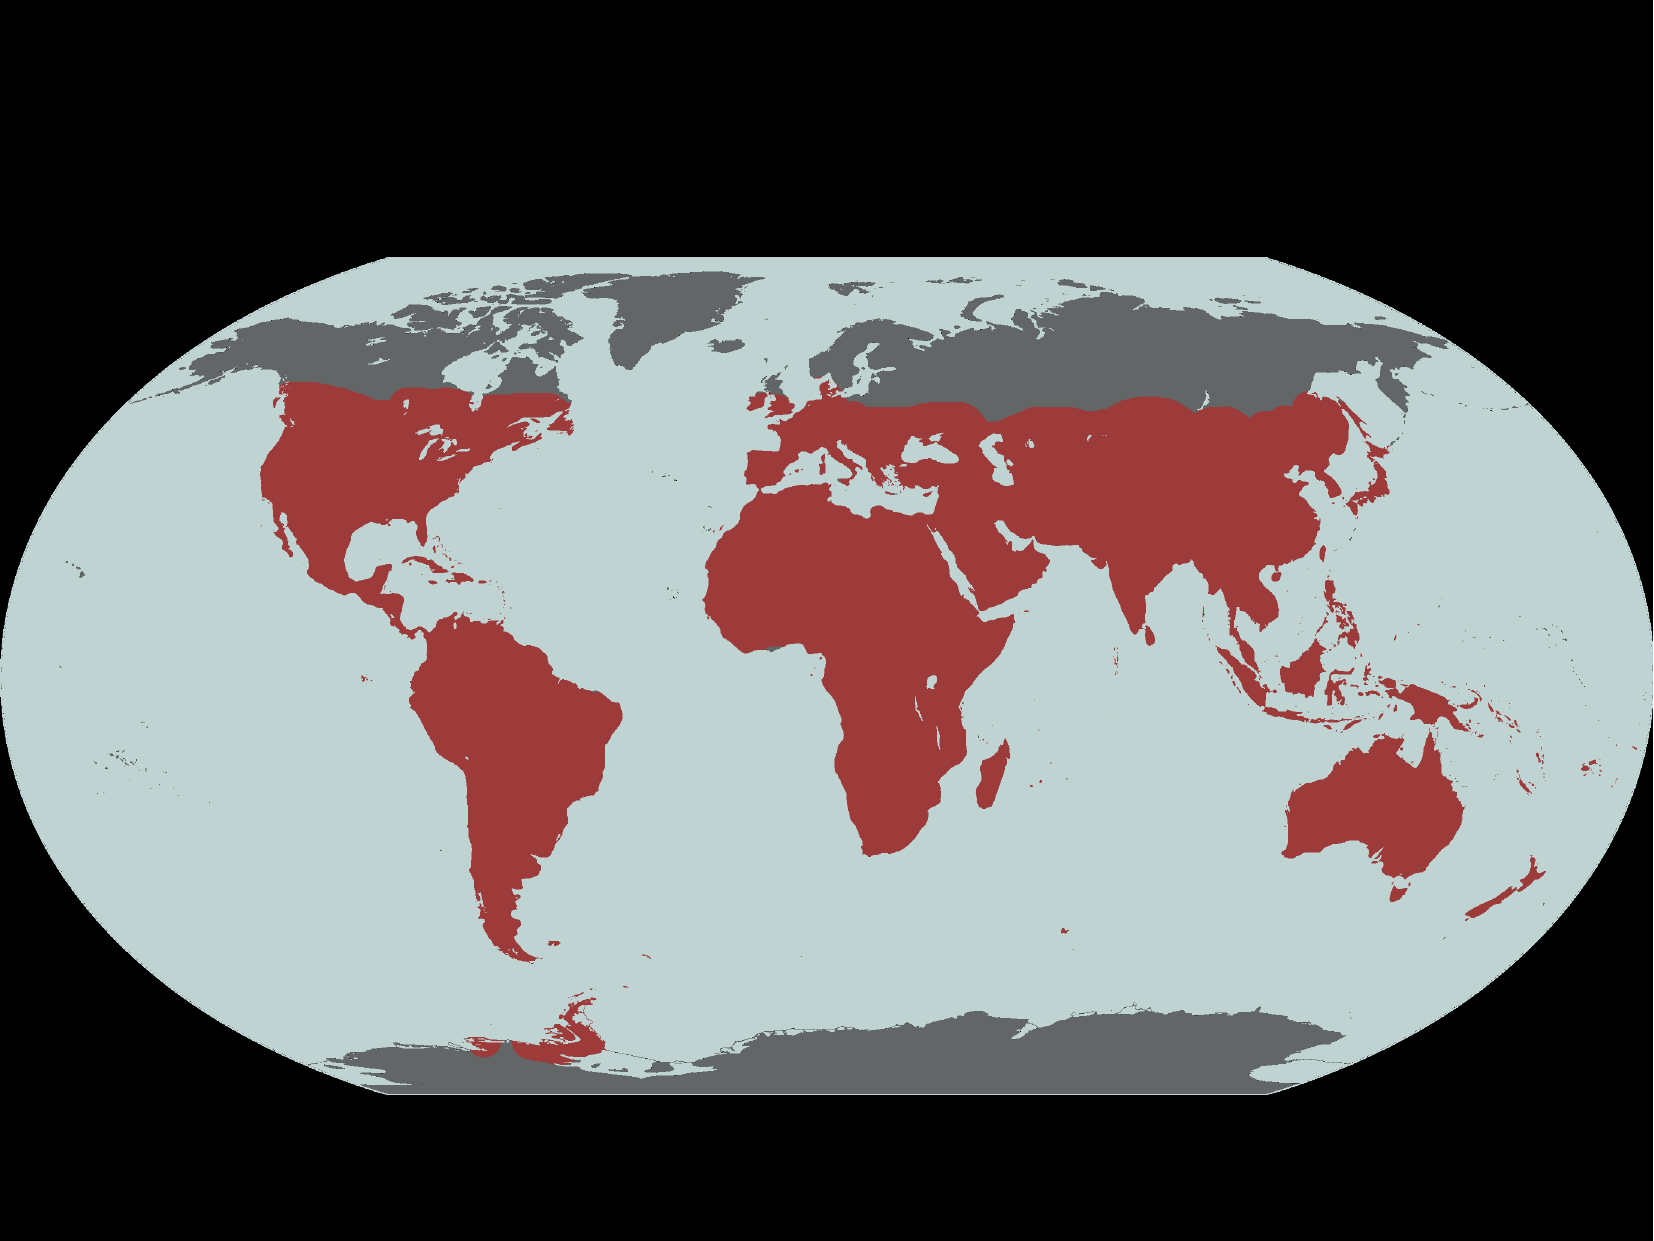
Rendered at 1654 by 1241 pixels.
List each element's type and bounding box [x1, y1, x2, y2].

picture [0, 257, 1653, 1096]
